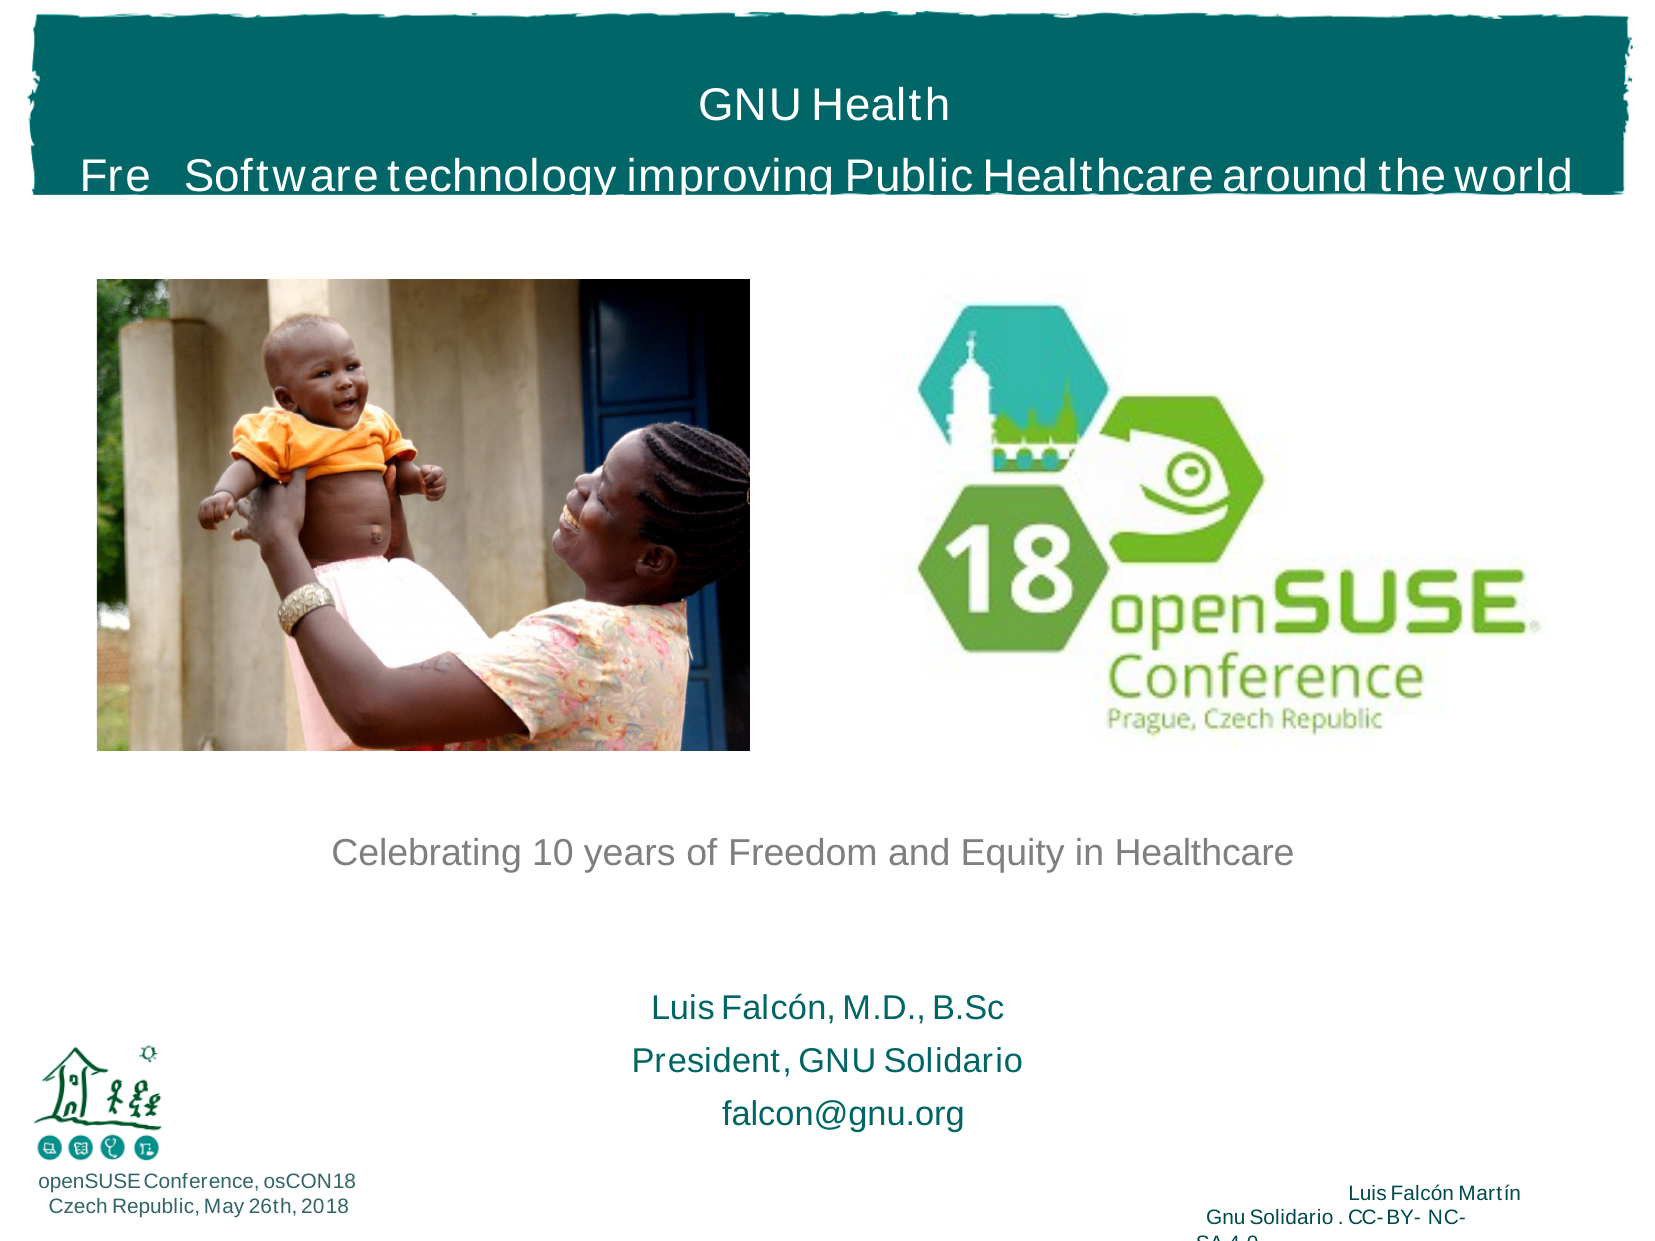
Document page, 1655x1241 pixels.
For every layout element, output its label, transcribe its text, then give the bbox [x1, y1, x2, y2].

text_box [885, 275, 1552, 749]
text_box LuisFalcón,M.D.,B.Sc President,GNUSolidario falcon@gnu.org [630, 973, 1038, 1119]
text_box Celebrating 10 years of Freedom and Equity in Healthcare [329, 827, 1299, 870]
text_box Fre SoftwaretechnologyimprovingPublicHealthcarearoundtheworld [77, 145, 1587, 192]
text_box openSUSEConference,osCON18 CzechRepublic,May26th,2018 [36, 1167, 361, 1218]
text_box [97, 279, 750, 750]
title GNUHealth [48, 74, 1607, 179]
text_box LuisFalcónMartín GnuSolidario.CC-BY-NC-SA4.0 [1193, 1179, 1531, 1230]
